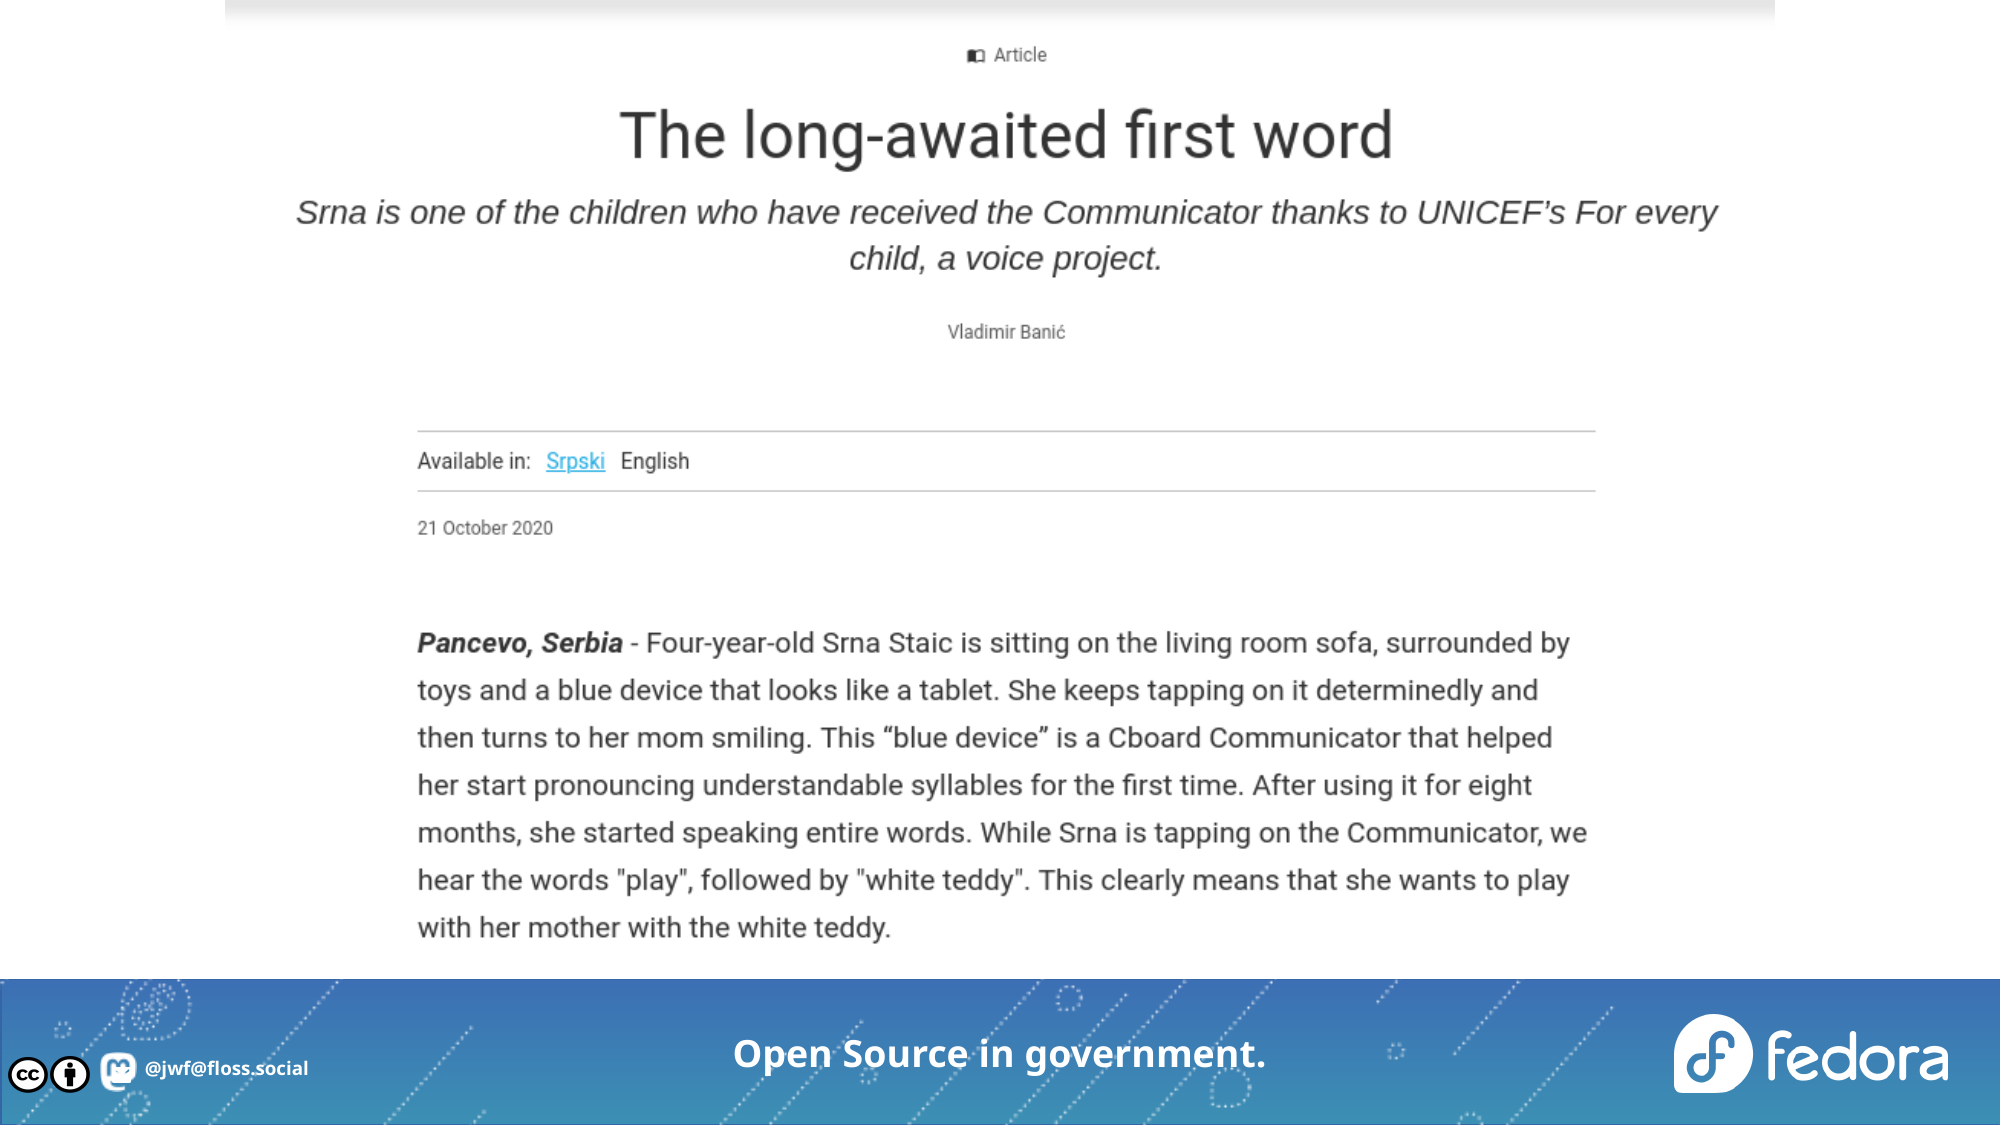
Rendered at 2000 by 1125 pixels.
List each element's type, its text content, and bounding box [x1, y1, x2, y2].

picture [0, 0, 1775, 1125]
subtitle Open Source in government. [337, 1018, 1663, 1077]
picture [1674, 1014, 1948, 1093]
list @jwf@floss.social [135, 1047, 319, 1084]
